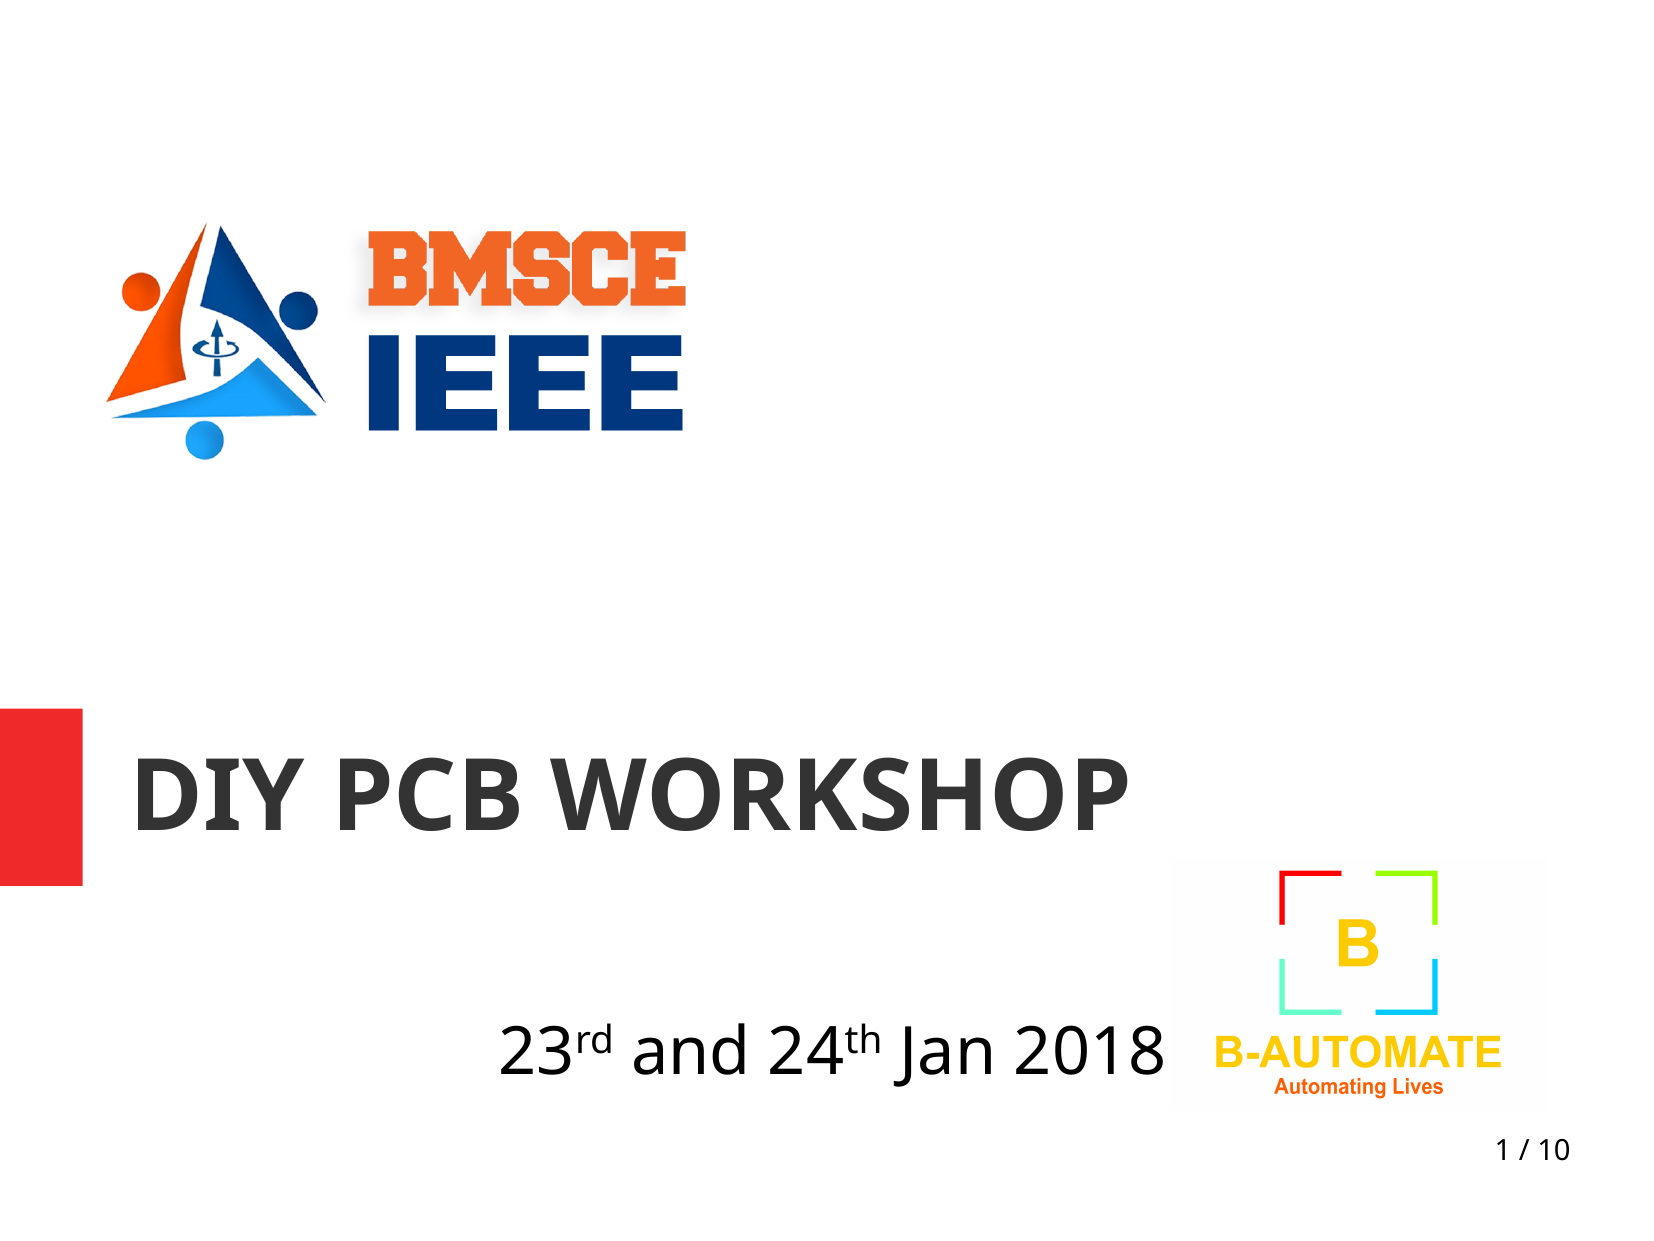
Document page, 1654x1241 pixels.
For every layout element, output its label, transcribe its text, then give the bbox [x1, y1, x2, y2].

title DIY PCB WORKSHOP [129, 673, 1536, 910]
subtitle 23rd and 24th Jan 2018 [129, 968, 1536, 1130]
picture [1169, 858, 1548, 1111]
picture [23, 153, 756, 531]
